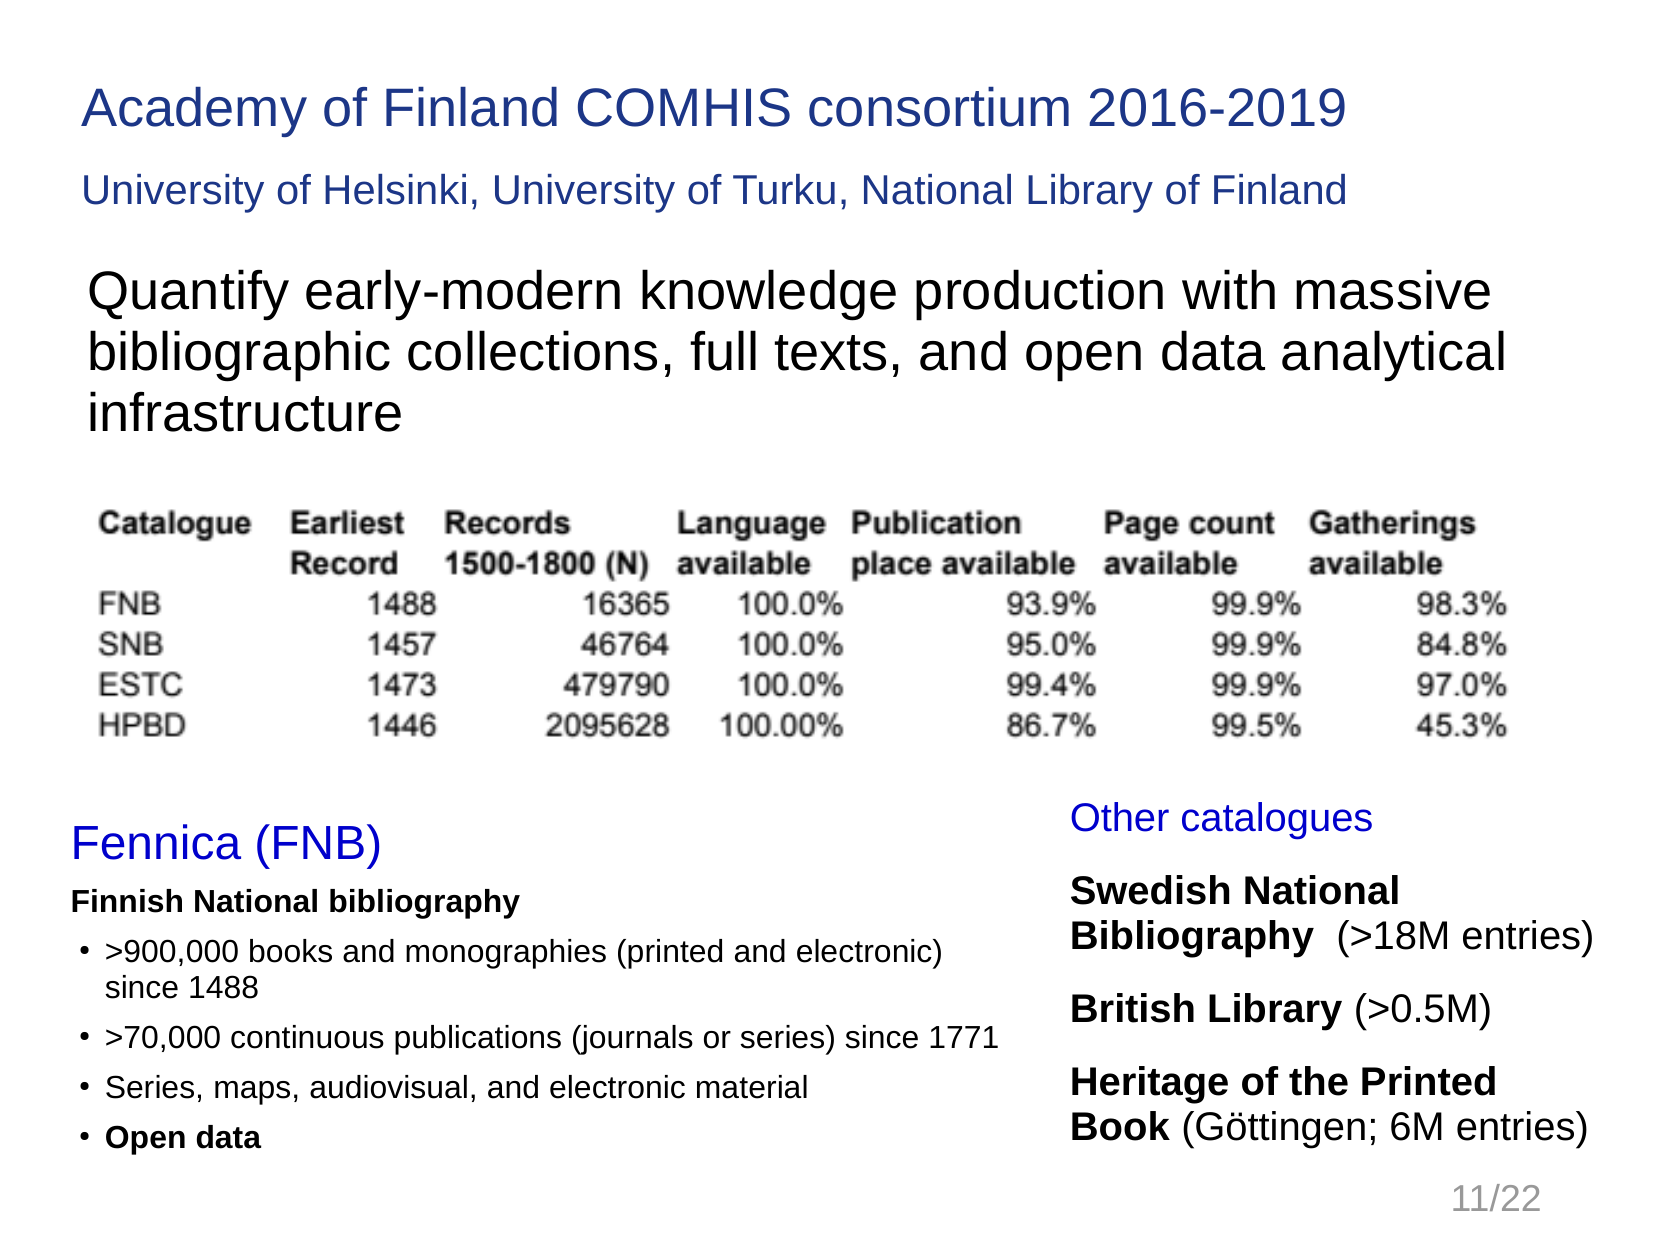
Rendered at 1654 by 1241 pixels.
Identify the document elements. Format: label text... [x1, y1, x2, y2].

list Other catalogues Swedish National Bibliography (>18M entries) British Library (>0.5M) Heritage of the Printed Book (Göttingen; 6M entries) [1069, 795, 1602, 1161]
list Fennica (FNB) Finnish National bibliography >900,000 books and monographies (printed and electronic) since 1488 >70,000 continuous publications (journals or series) since 1771 Series, maps, audiovisual, and electronic material Open data [70, 815, 1003, 1197]
text_box <number>/22 [1435, 1170, 1654, 1228]
picture [74, 494, 1563, 772]
list Quantify early-modern knowledge production with massive bibliographic collections, full texts, and open data analytical infrastructure [87, 260, 1588, 453]
text_box Academy of Finland COMHIS consortium 2016-2019 University of Helsinki, University of Turku, National Library of Finland [66, 69, 1565, 222]
